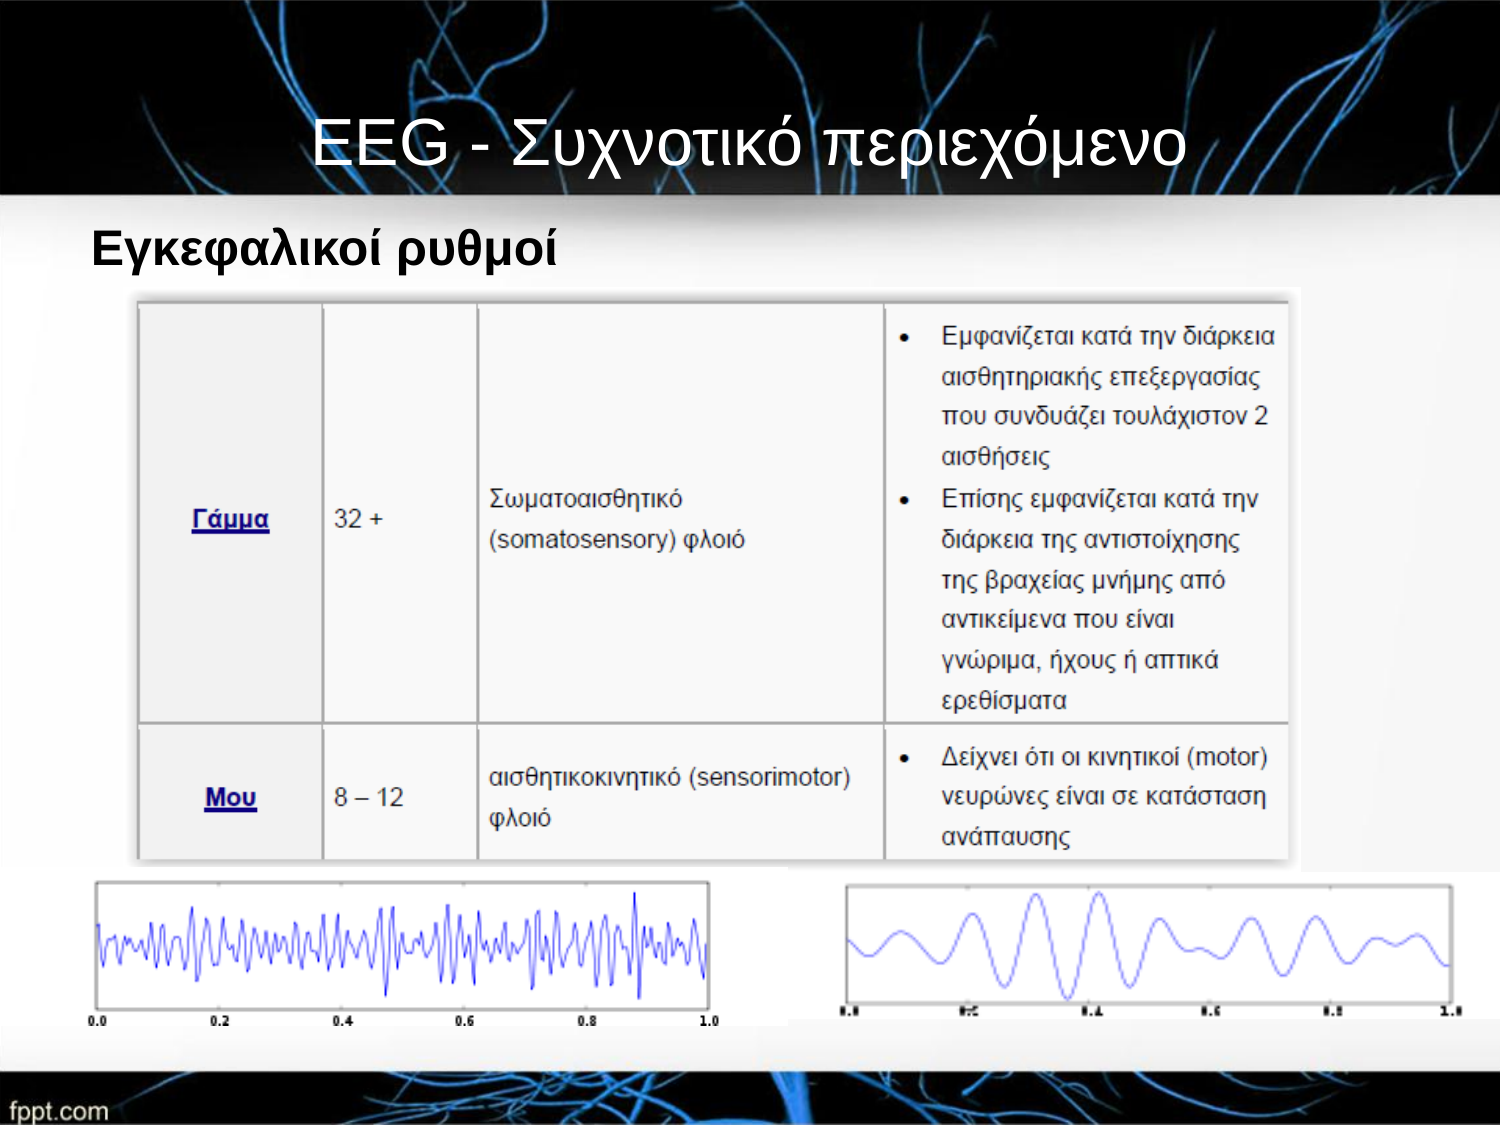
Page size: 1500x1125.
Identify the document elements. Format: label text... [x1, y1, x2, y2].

picture [0, 0, 1500, 1125]
title EEG - Συχνοτικό περιεχόμενο [75, 45, 1425, 208]
list Εγκεφαλικοί ρυθμοί [75, 208, 1426, 872]
